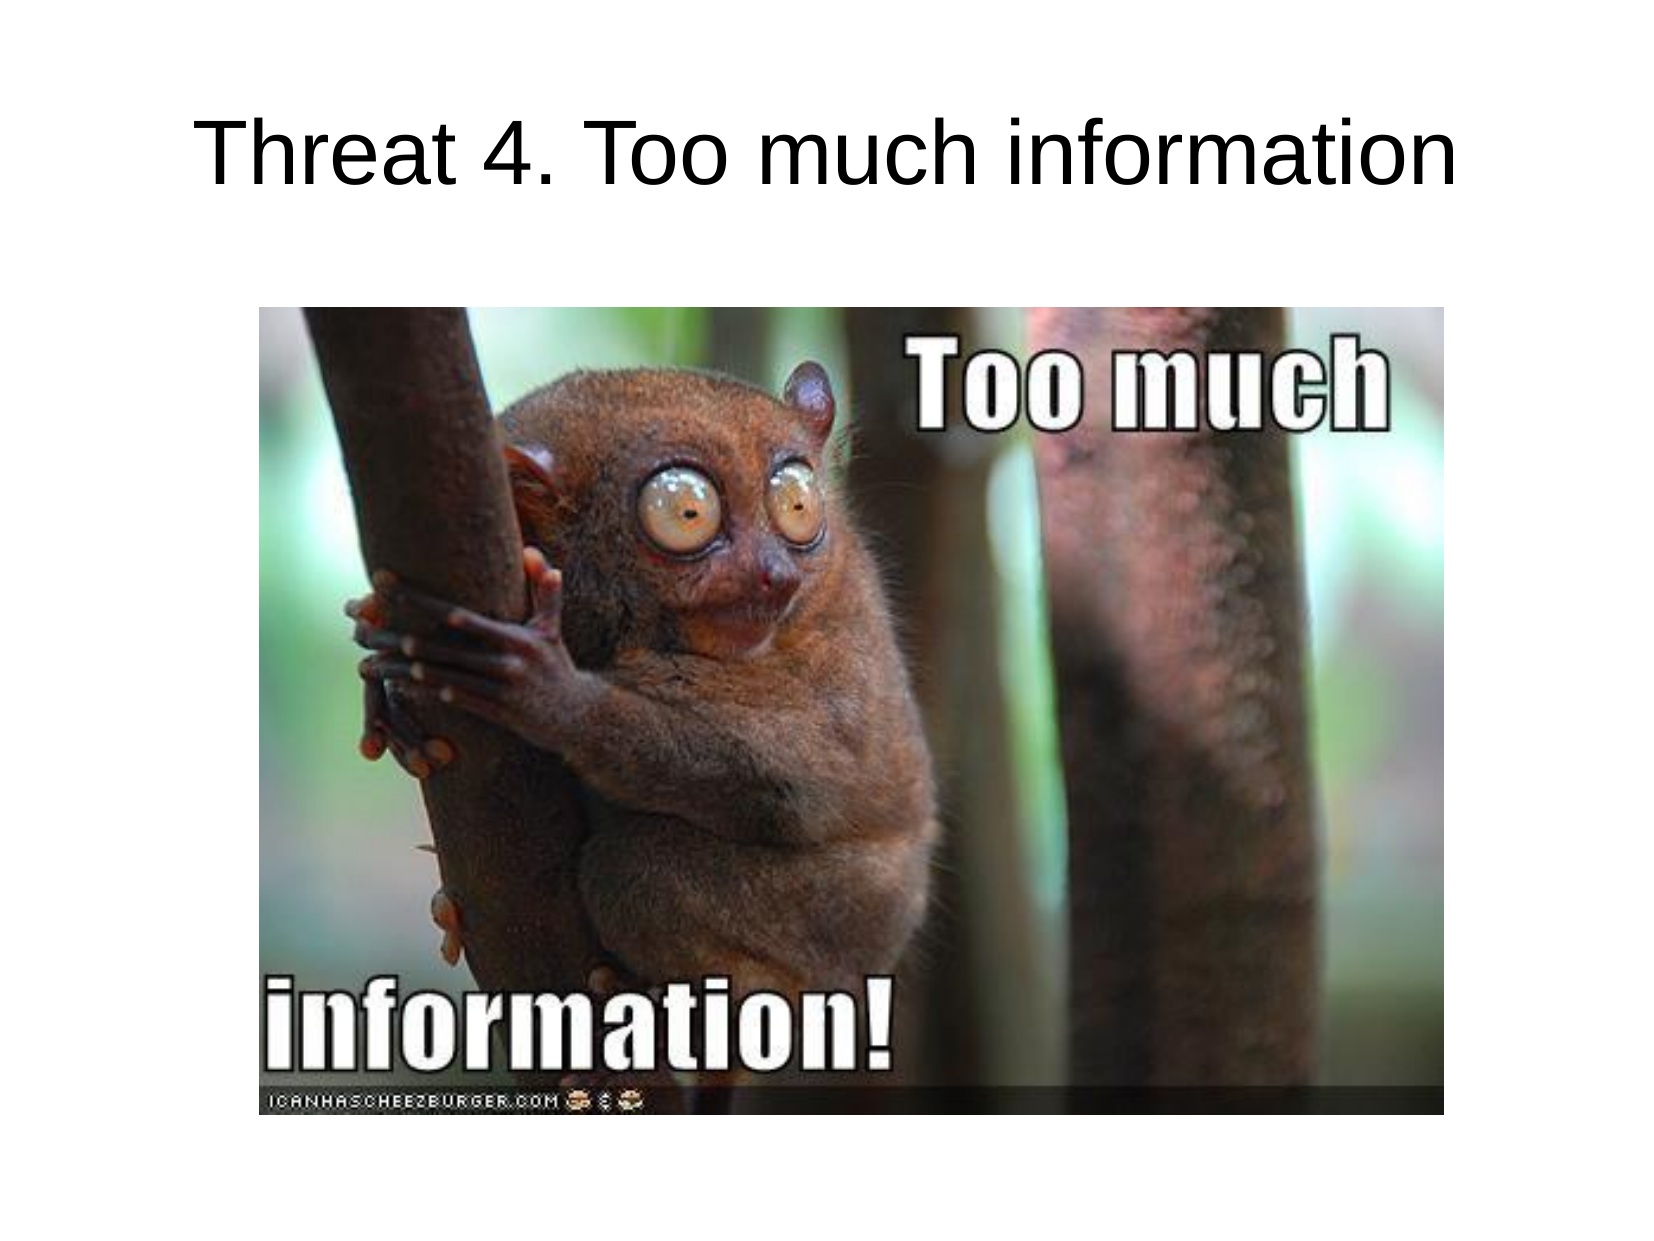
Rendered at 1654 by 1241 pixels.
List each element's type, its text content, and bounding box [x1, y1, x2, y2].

title Threat 4. Too much information [82, 49, 1571, 257]
picture [259, 307, 1444, 1115]
